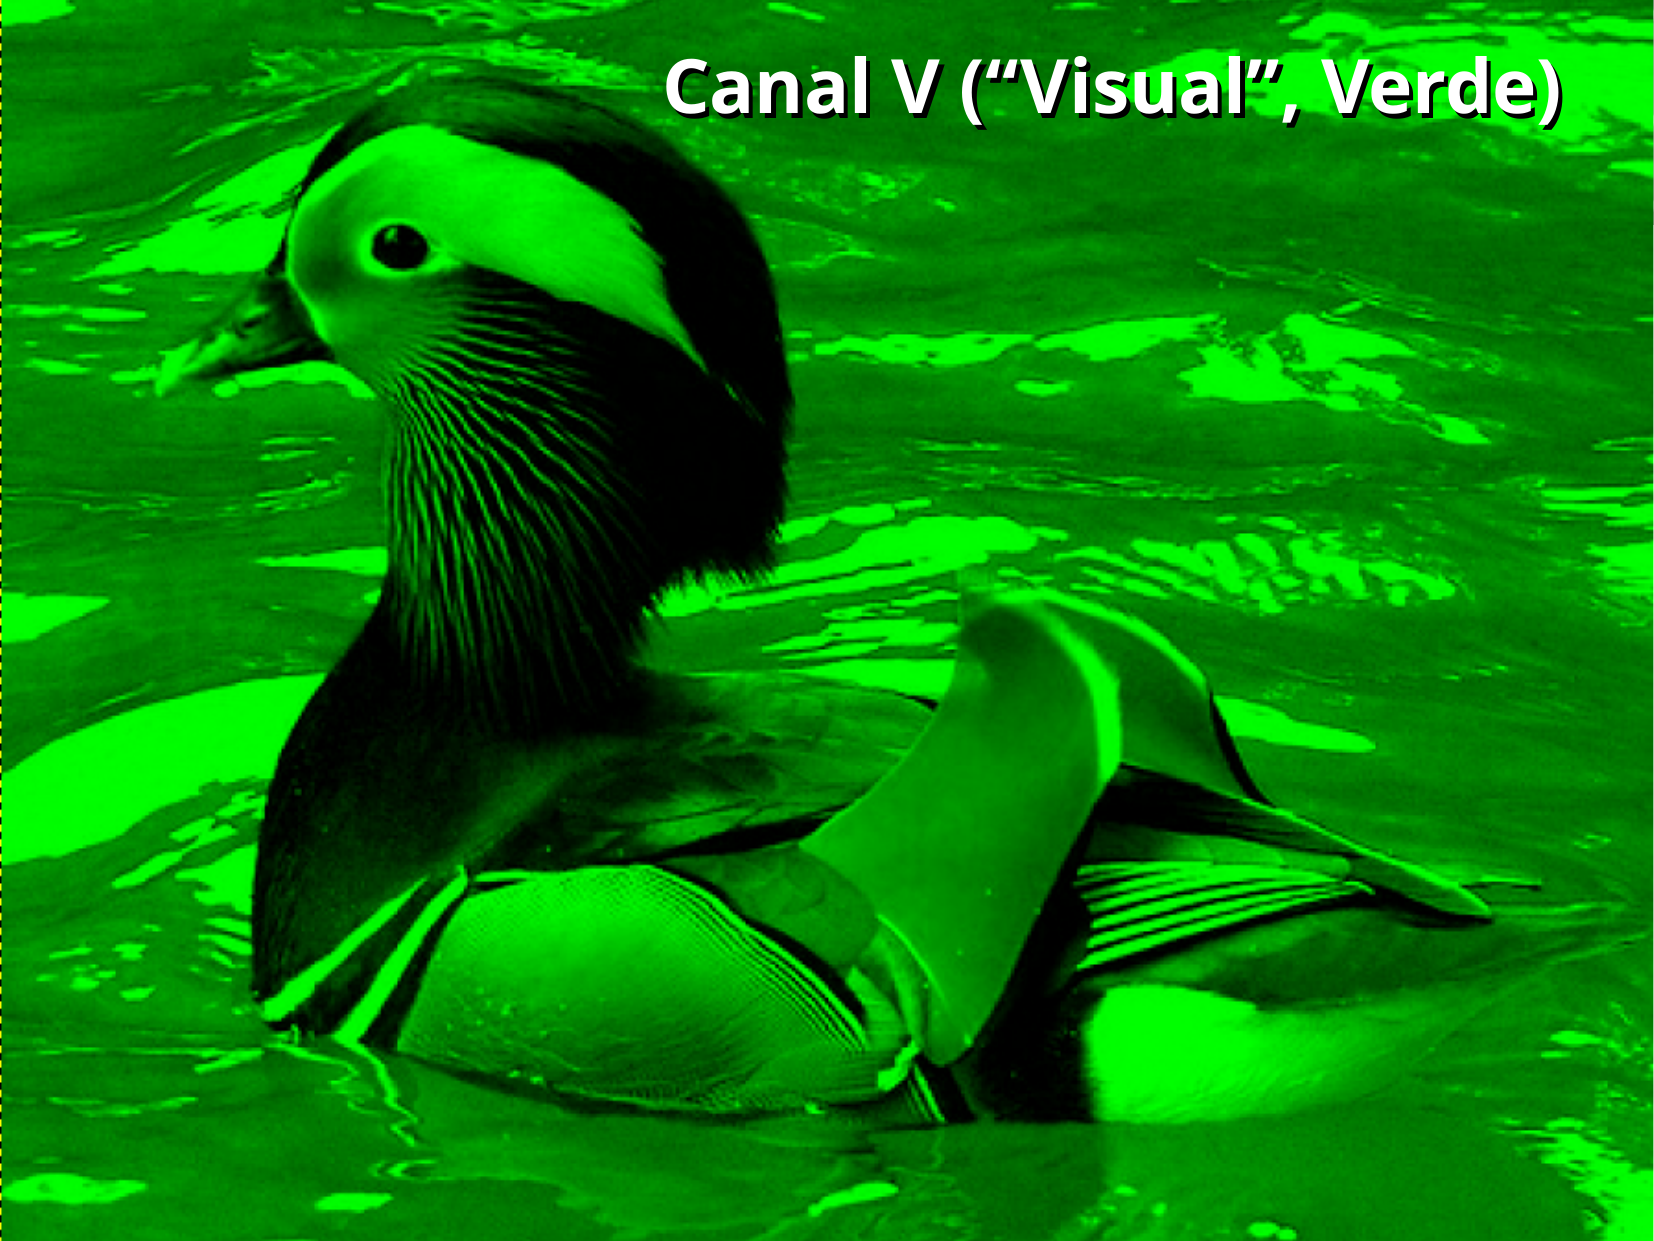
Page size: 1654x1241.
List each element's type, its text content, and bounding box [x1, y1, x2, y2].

picture [0, 0, 1654, 1241]
title Canal V (“Visual”, Verde) [75, 19, 1564, 151]
